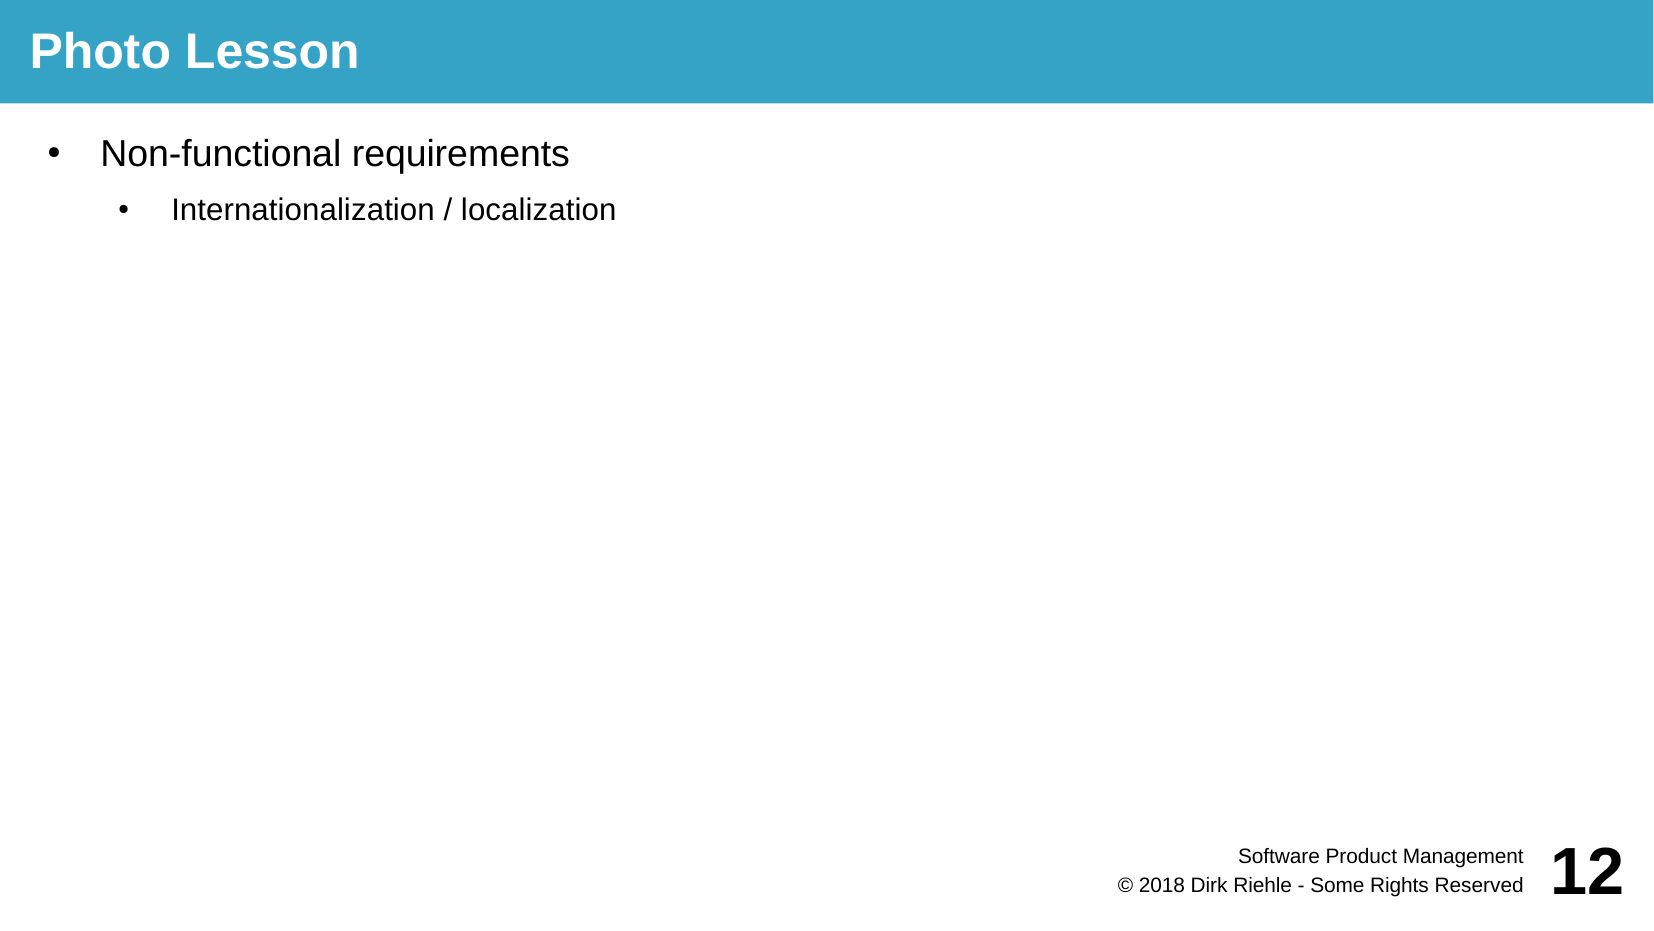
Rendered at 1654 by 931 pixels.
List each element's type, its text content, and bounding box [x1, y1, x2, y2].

title Photo Lesson [0, 0, 1654, 104]
list Non-functional requirements Internationalization / localization [29, 132, 1625, 813]
